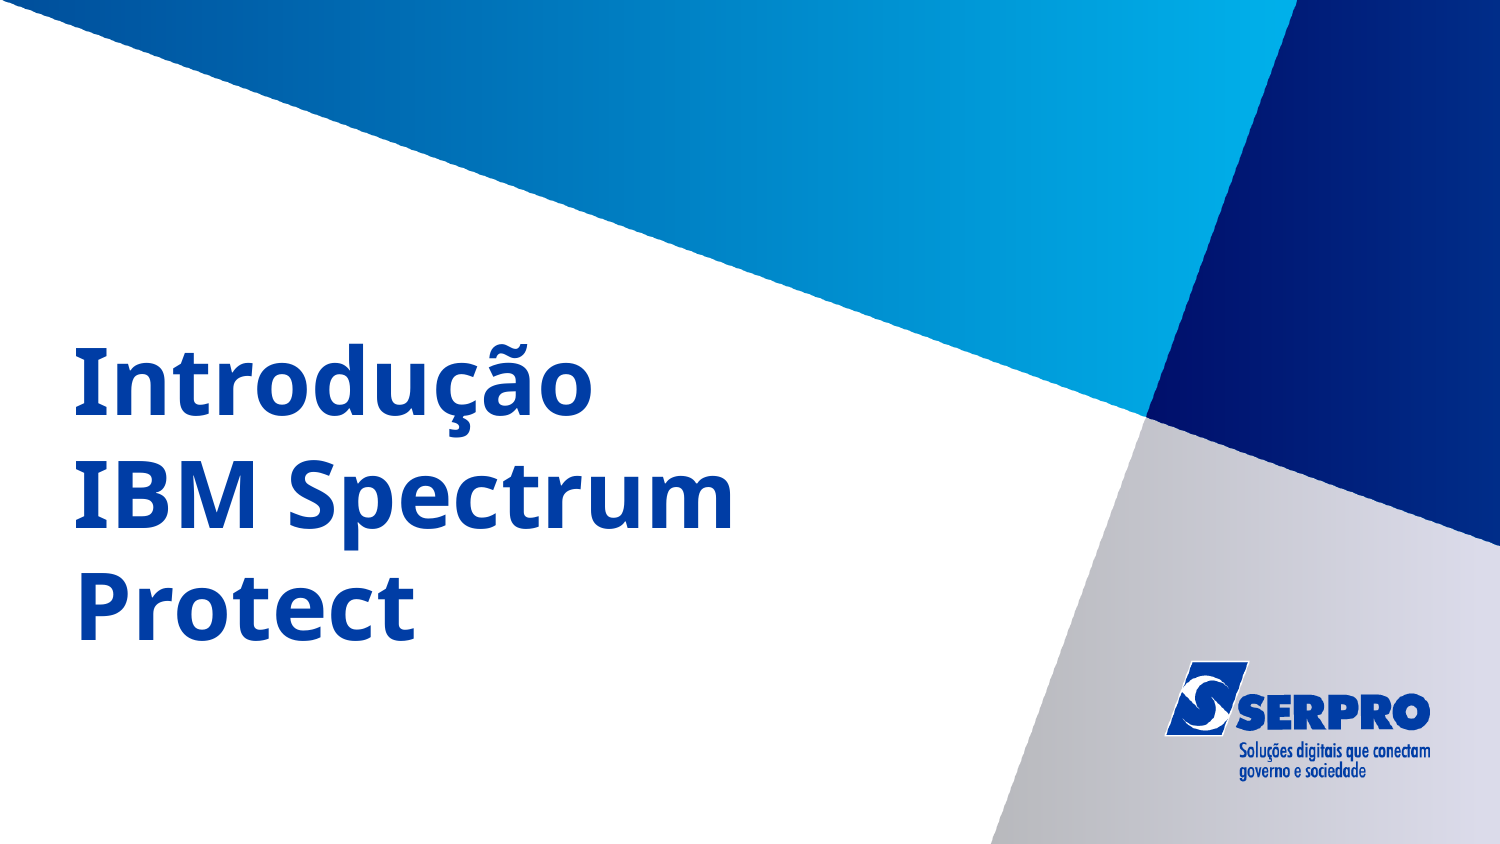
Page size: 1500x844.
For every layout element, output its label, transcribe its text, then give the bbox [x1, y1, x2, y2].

text_box Introdução IBM Spectrum Protect [73, 321, 750, 568]
picture [0, 0, 1500, 844]
